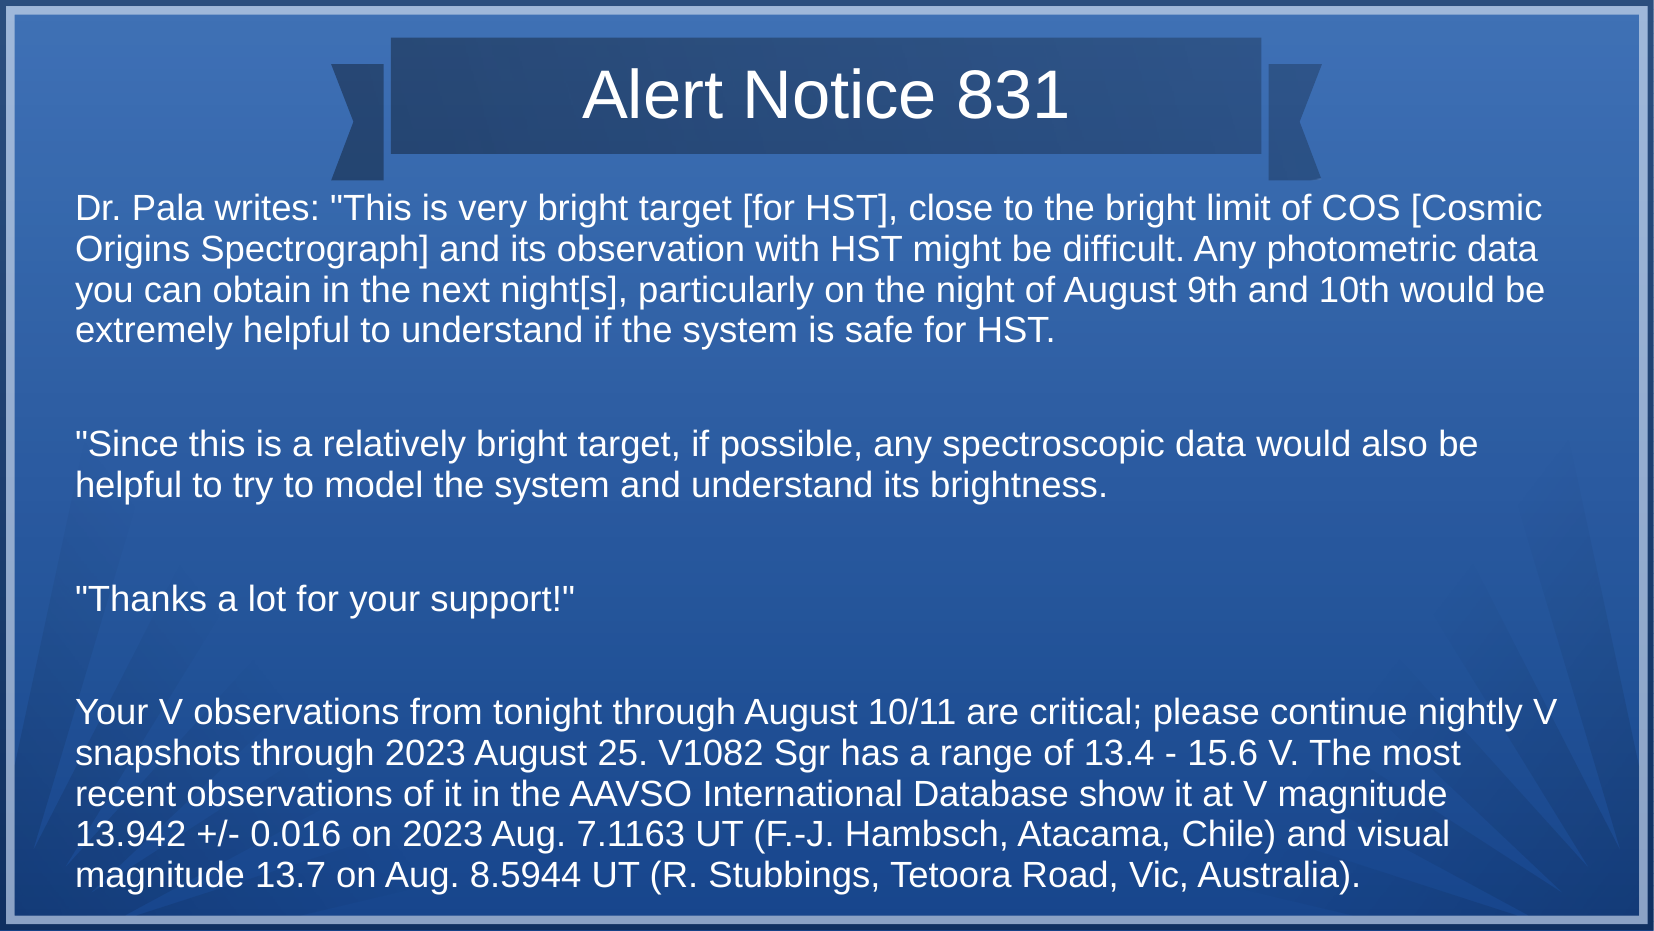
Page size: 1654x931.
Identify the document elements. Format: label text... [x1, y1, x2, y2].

title Alert Notice 831 [389, 35, 1264, 154]
list Dr. Pala writes: "This is very bright target [for HST], close to the bright limit of COS [Cosmic Origins Spectrograph] and its observation with HST might be difficult. Any photometric data you can obtain in the next night[s], particularly on the night of August 9th and 10th would be extremely helpful to understand if the system is safe for HST. "Since this is a relatively bright target, if possible, any spectroscopic data would also be helpful to try to model the system and understand its brightness. "Thanks a lot for your support!" Your V observations from tonight through August 10/11 are critical; please continue nightly V snapshots through 2023 August 25. V1082 Sgr has a range of 13.4 - 15.6 V. The most recent observations of it in the AAVSO International Database show it at V magnitude 13.942 +/- 0.016 on 2023 Aug. 7.1163 UT (F.-J. Hambsch, Atacama, Chile) and visual magnitude 13.7 on Aug. 8.5944 UT (R. Stubbings, Tetoora Road, Vic, Australia). [75, 187, 1571, 901]
